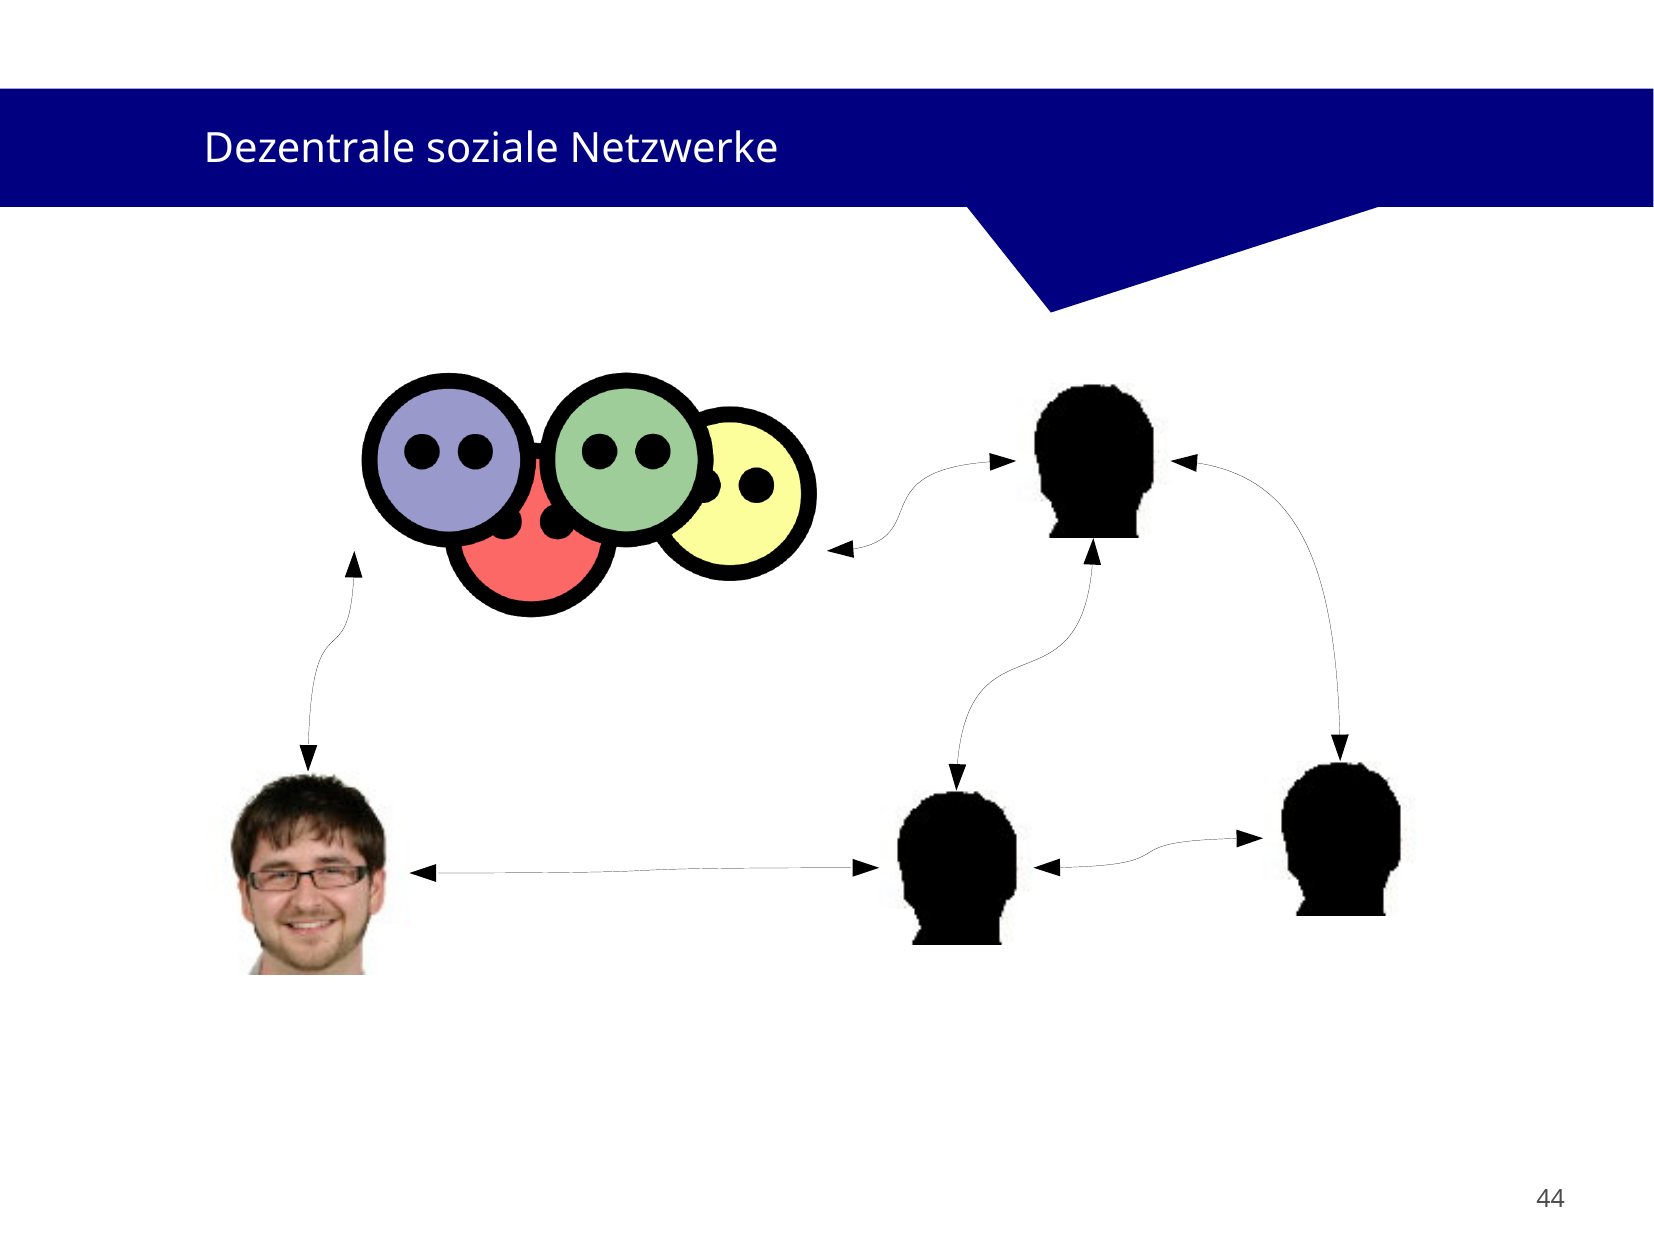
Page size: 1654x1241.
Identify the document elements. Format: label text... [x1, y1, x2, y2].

picture [206, 771, 410, 975]
picture [879, 790, 1034, 945]
picture [354, 324, 827, 659]
text_box [0, 88, 1654, 313]
picture [1016, 383, 1171, 539]
picture [1263, 761, 1418, 916]
text_box Dezentrale soziale Netzwerke [188, 109, 872, 184]
